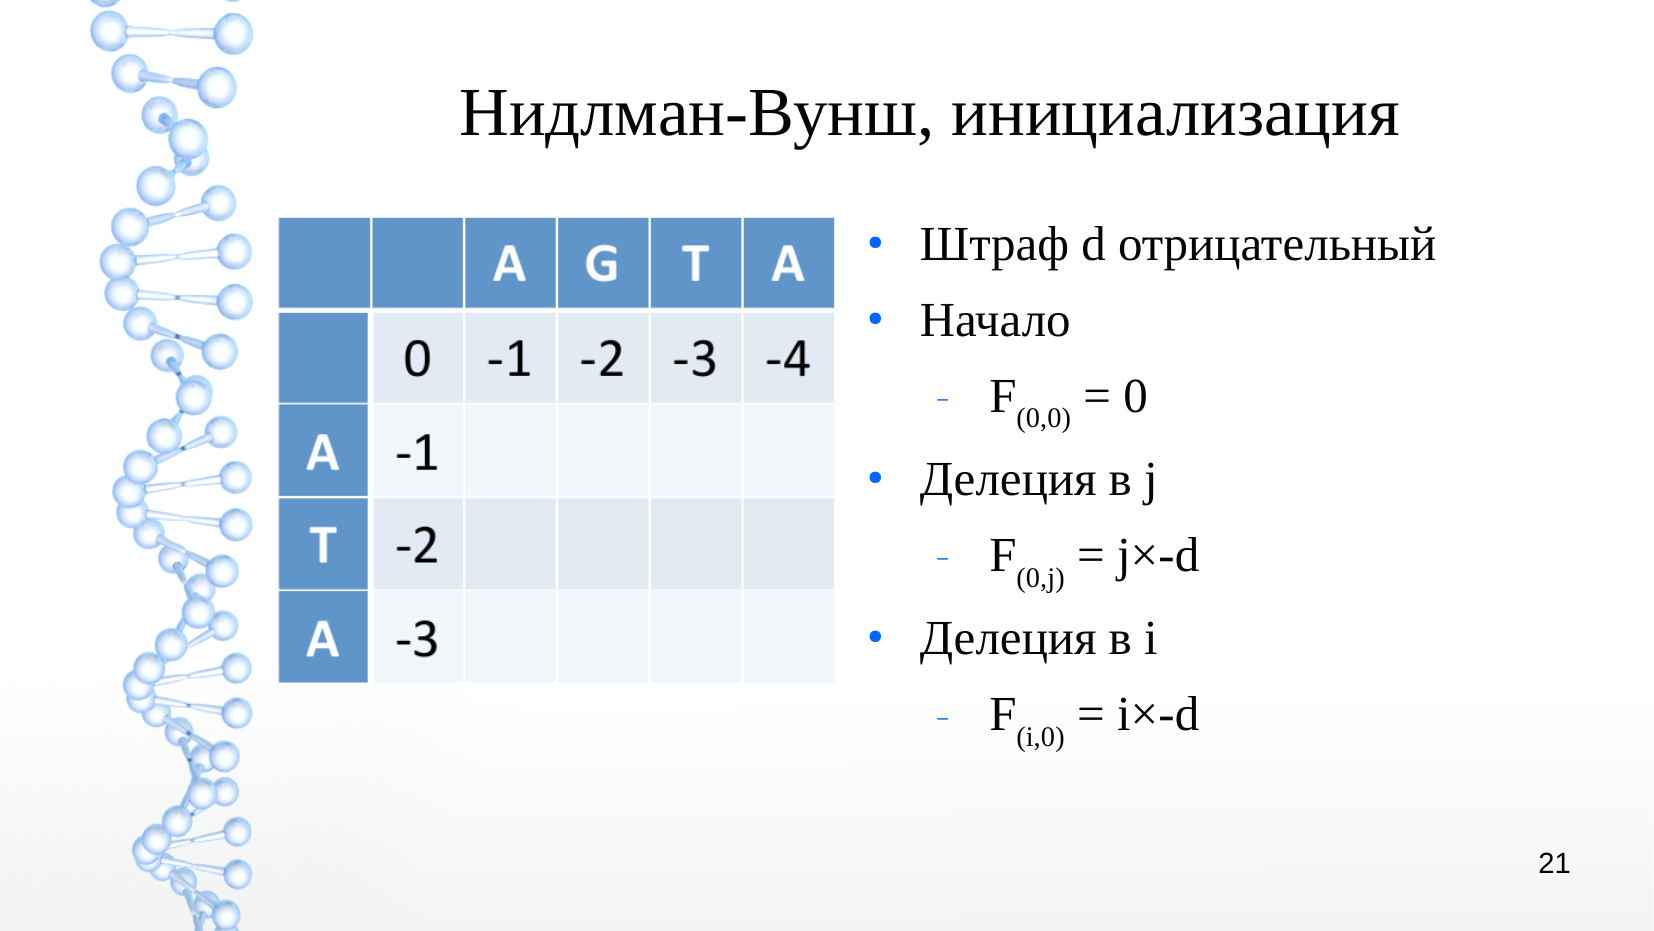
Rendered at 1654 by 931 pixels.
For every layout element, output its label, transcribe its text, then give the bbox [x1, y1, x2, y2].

list Штраф d отрицательный Начало F(0,0) = 0 Делеция в j F(0,j) = j×-d Делеция в i F(i,0) = i×-d [850, 216, 1654, 756]
title Нидлман-Вунш, инициализация [265, 35, 1595, 189]
picture [0, 0, 1654, 931]
